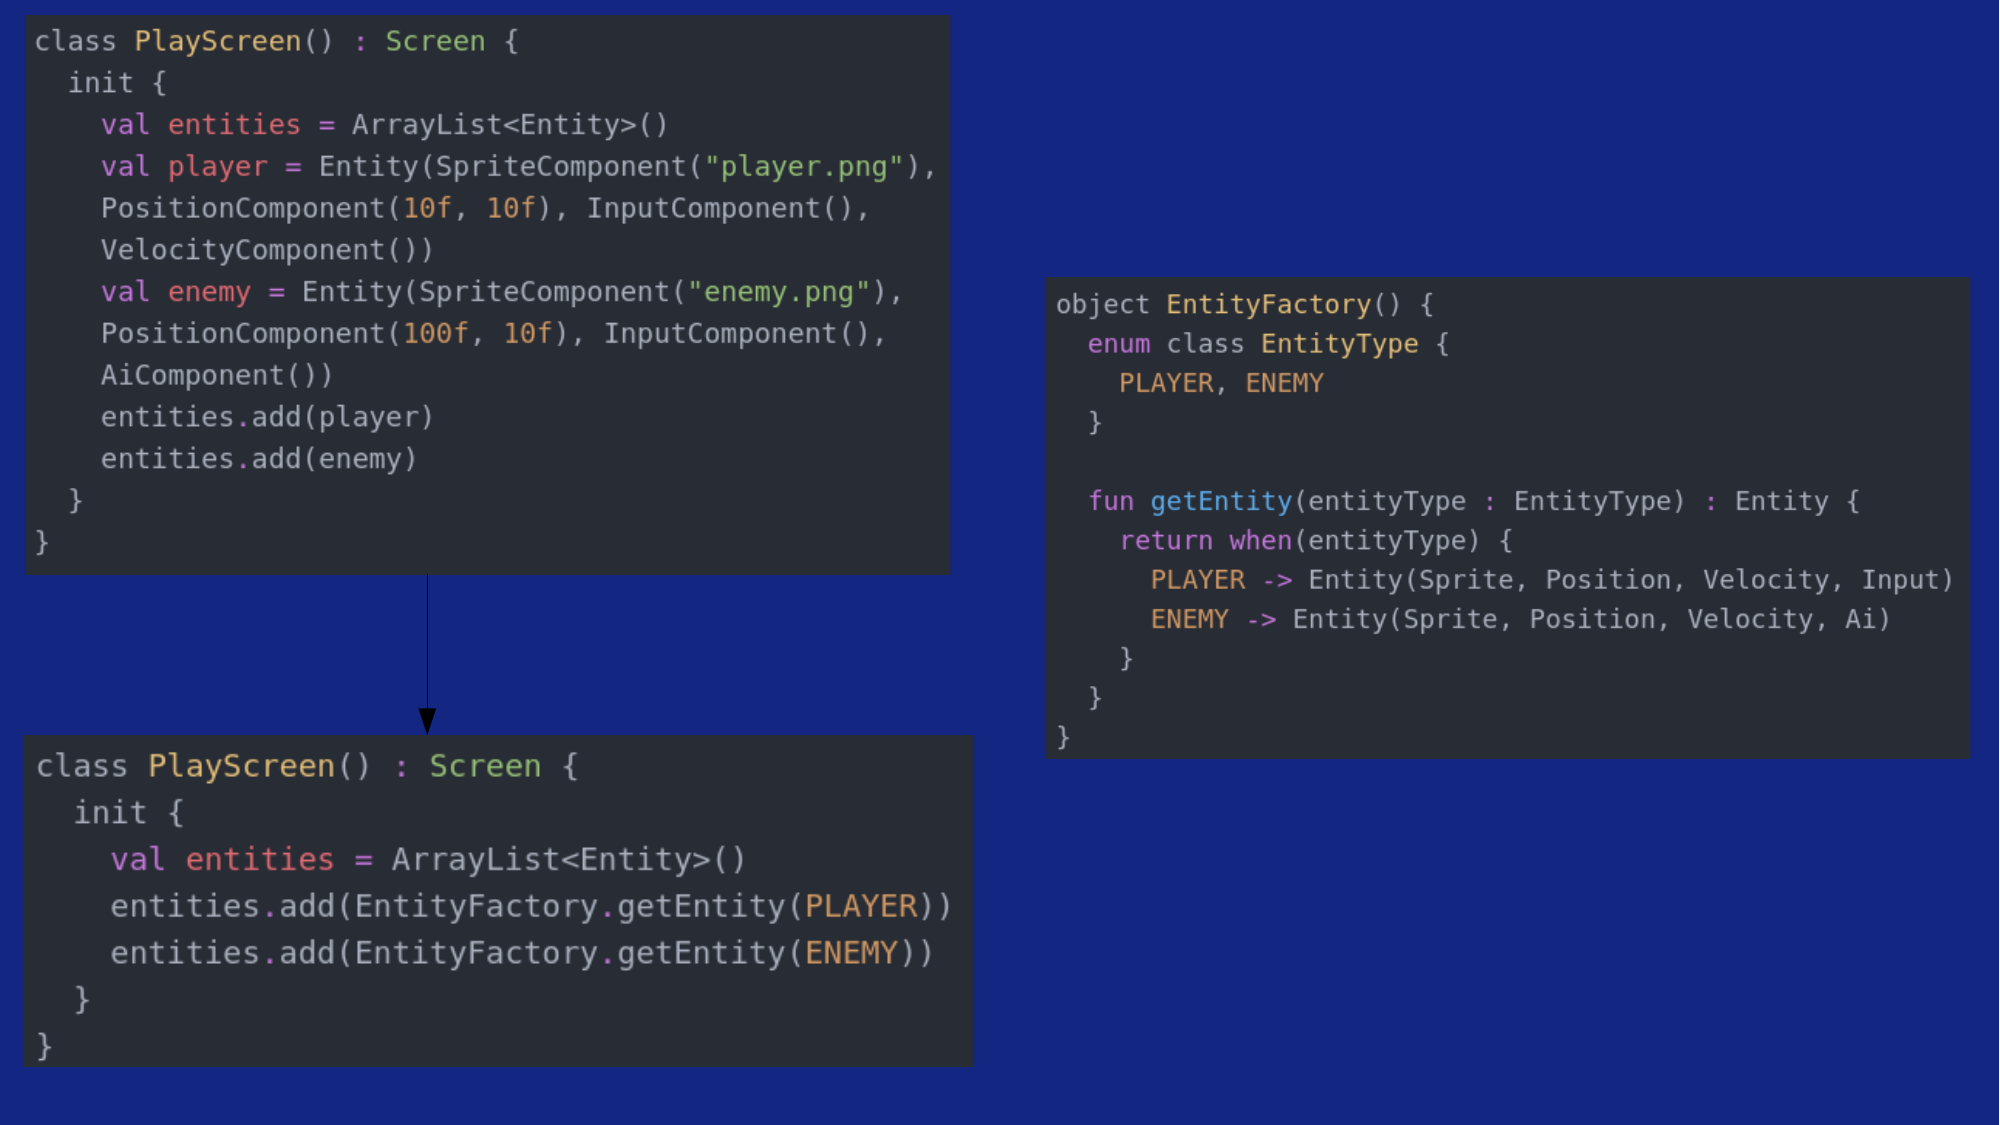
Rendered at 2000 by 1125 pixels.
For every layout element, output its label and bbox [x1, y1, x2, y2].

picture [23, 735, 973, 1067]
picture [25, 15, 951, 575]
picture [1045, 277, 1971, 759]
